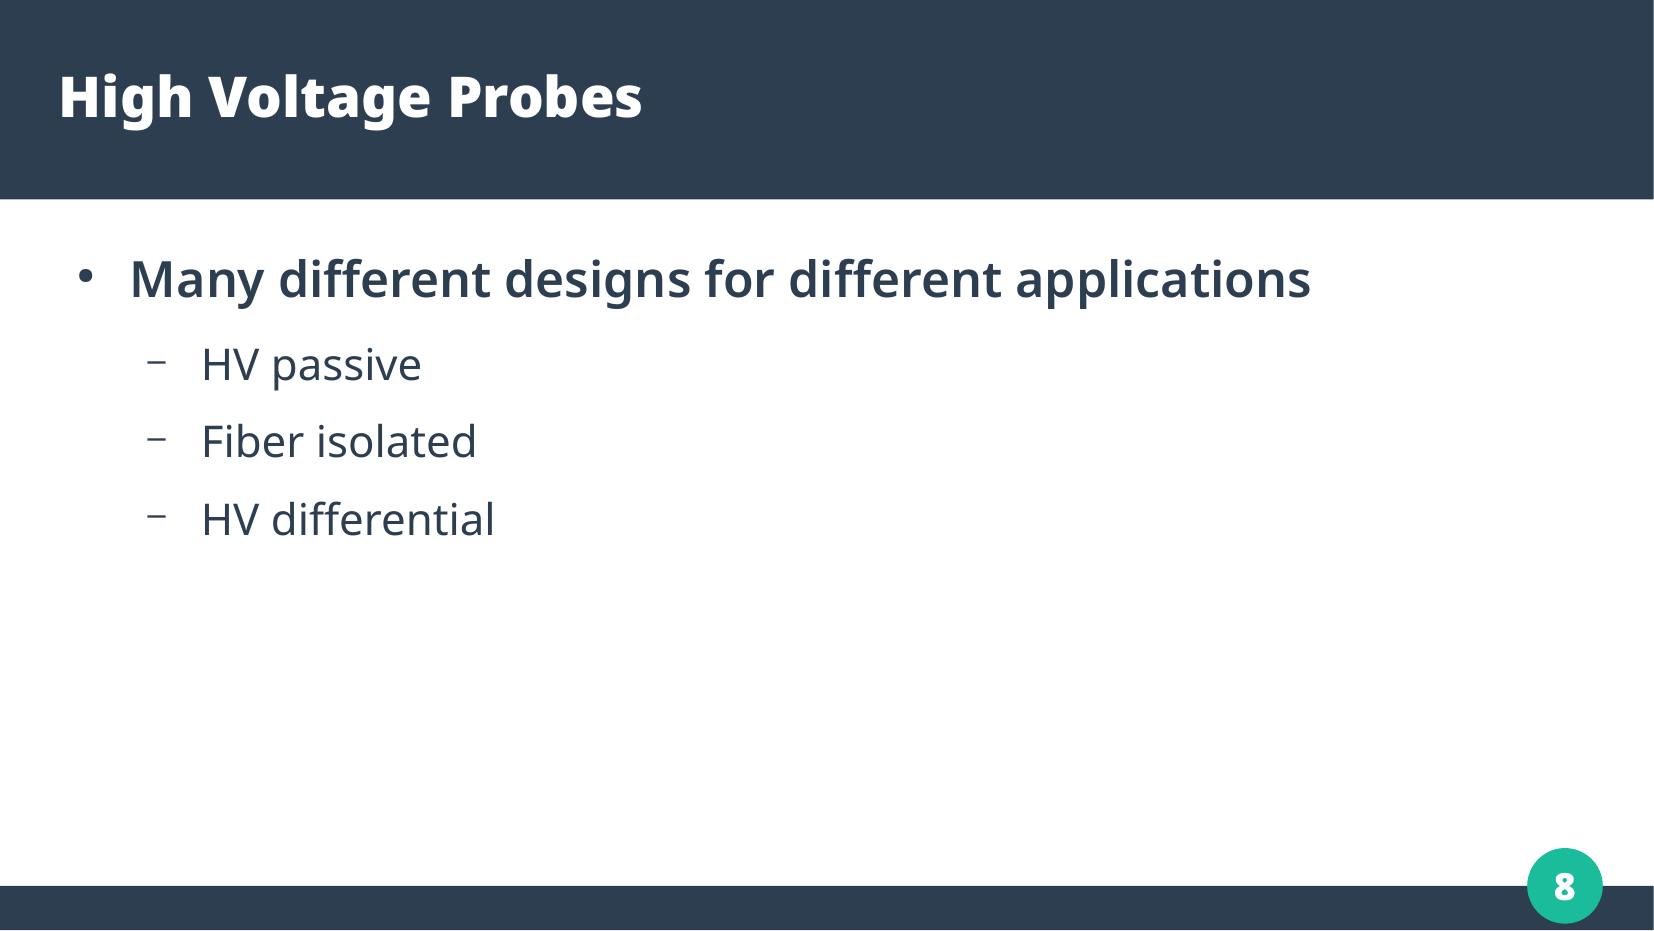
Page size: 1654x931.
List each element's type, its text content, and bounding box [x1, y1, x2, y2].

list Many different designs for different applications HV passive Fiber isolated HV differential [59, 243, 1595, 864]
title High Voltage Probes [59, 37, 1595, 155]
